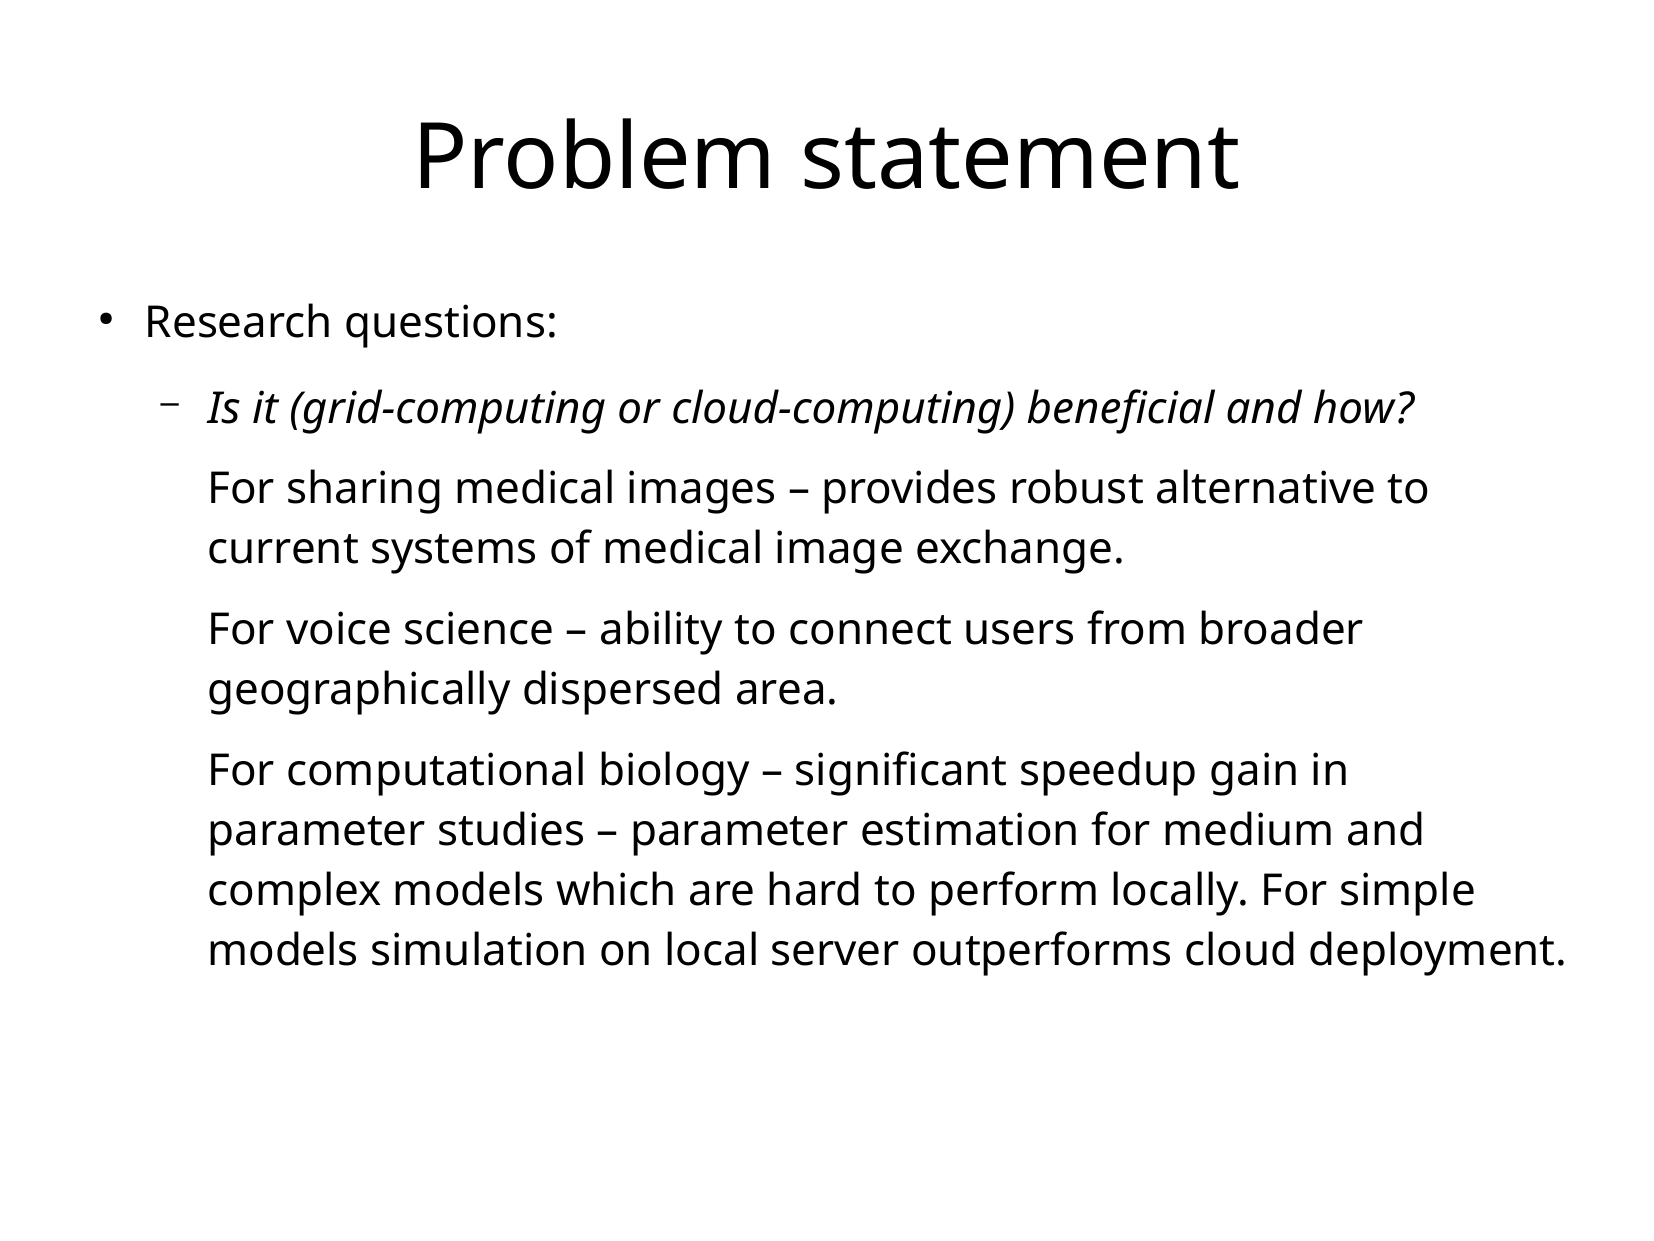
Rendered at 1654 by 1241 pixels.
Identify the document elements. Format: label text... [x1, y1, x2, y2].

title Problem statement [82, 49, 1571, 257]
list Research questions: Is it (grid-computing or cloud-computing) beneficial and how? For sharing medical images – provides robust alternative to current systems of medical image exchange. For voice science – ability to connect users from broader geographically dispersed area. For computational biology – significant speedup gain in parameter studies – parameter estimation for medium and complex models which are hard to perform locally. For simple models simulation on local server outperforms cloud deployment. [82, 290, 1571, 1010]
